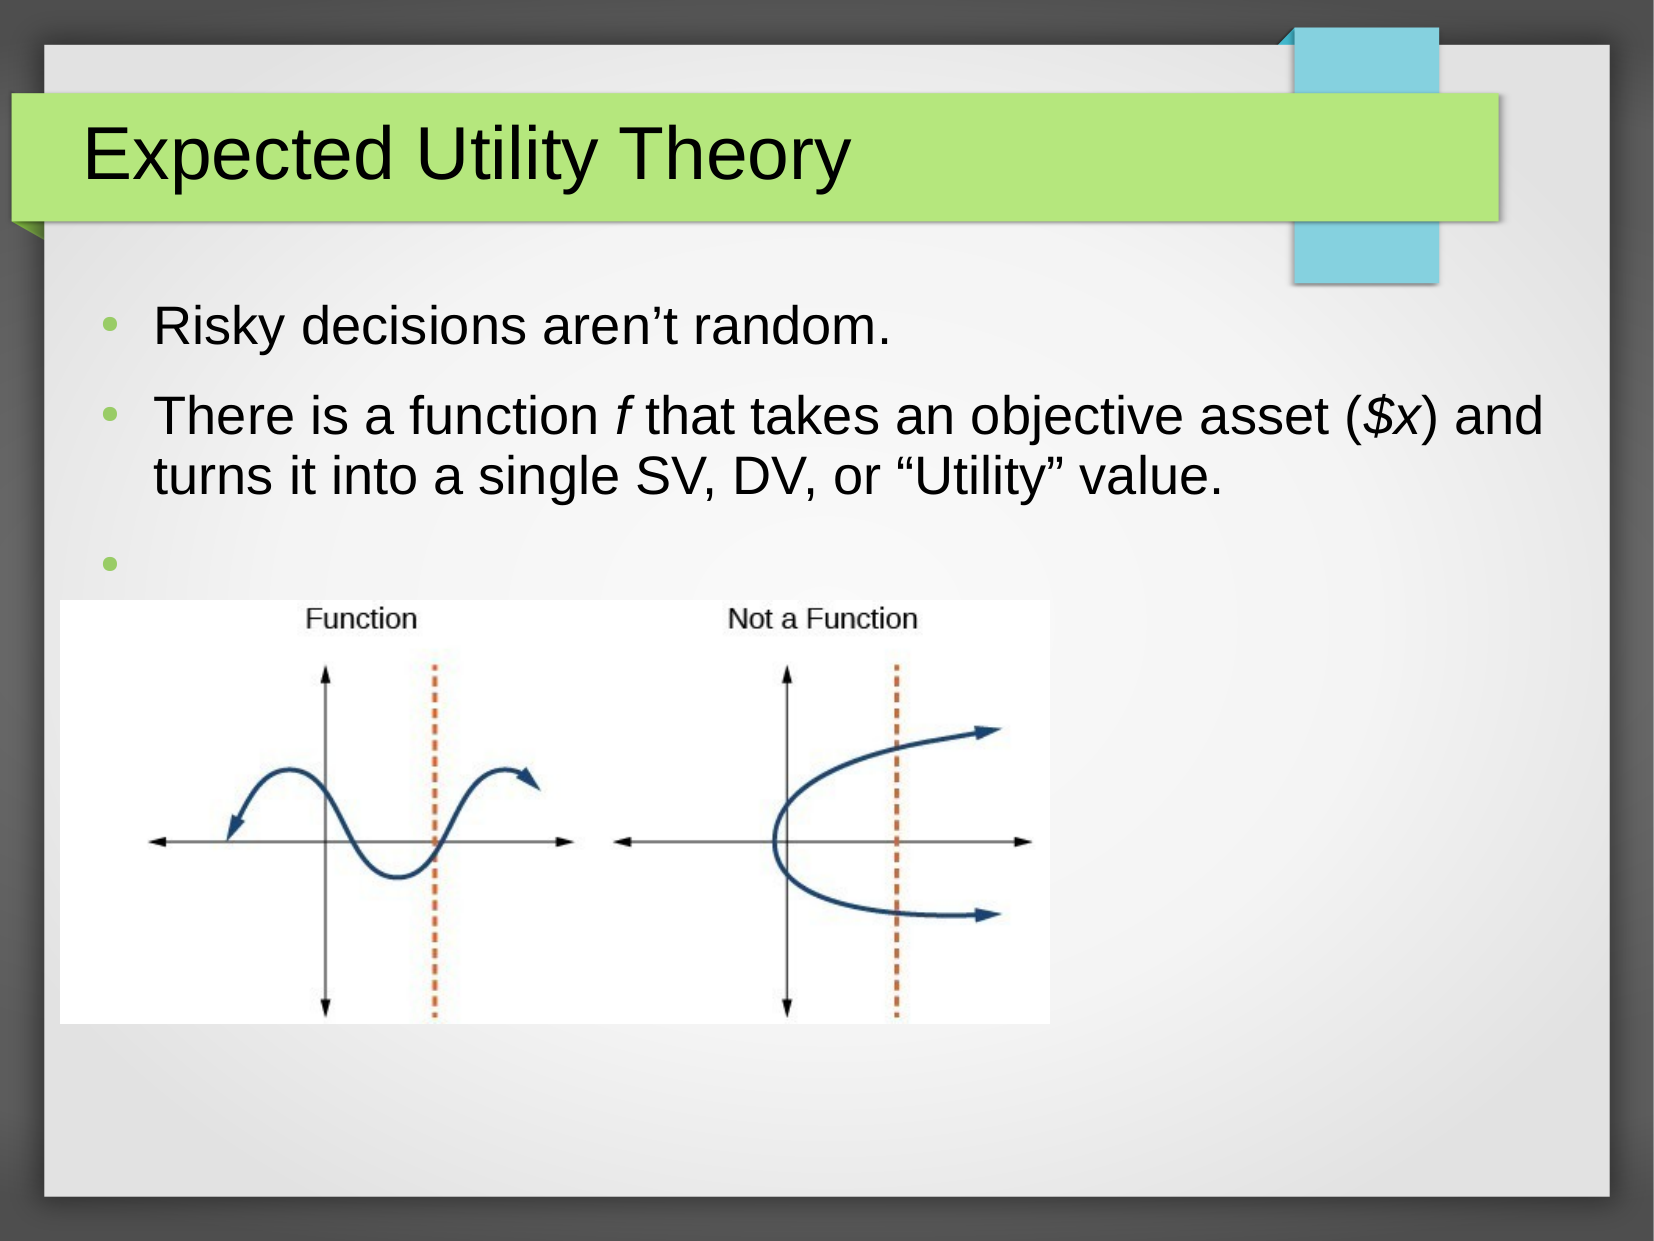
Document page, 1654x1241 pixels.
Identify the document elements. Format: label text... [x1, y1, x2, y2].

title Expected Utility Theory [82, 94, 1264, 213]
picture [0, 0, 1654, 1241]
list Risky decisions aren’t random. There is a function f that takes an objective asset ($x) and turns it into a single SV, DV, or “Utility” value. [82, 295, 1571, 1015]
